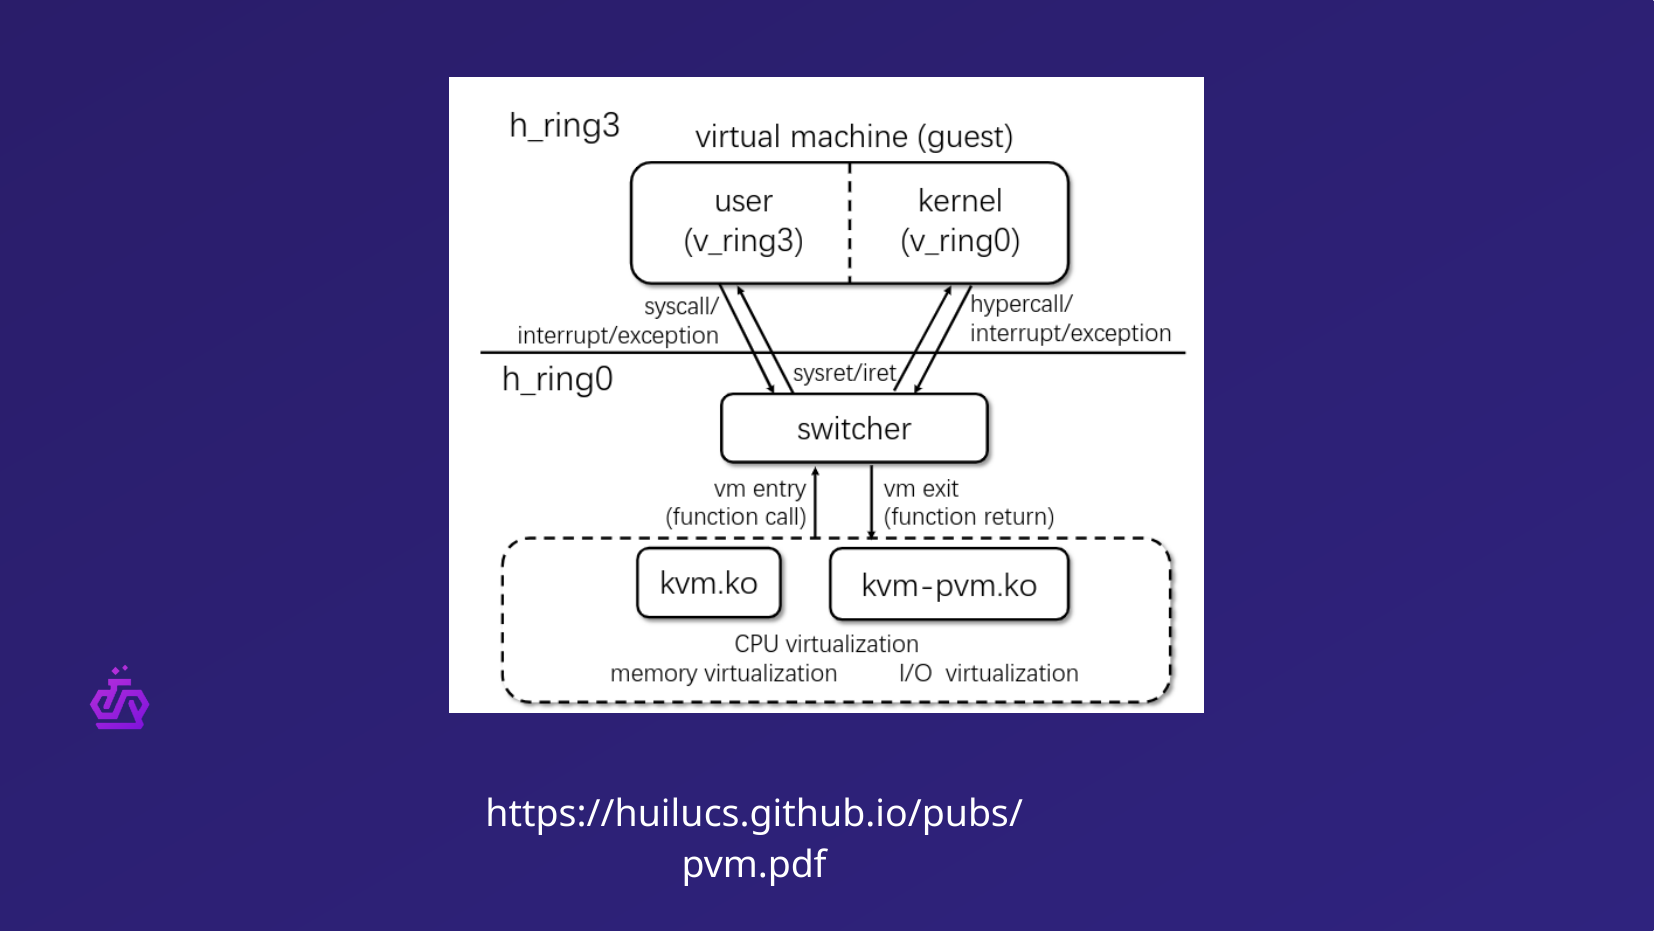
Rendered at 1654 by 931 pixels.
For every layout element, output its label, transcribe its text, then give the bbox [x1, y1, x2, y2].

text_box https://huilucs.github.io/pubs/pvm.pdf [470, 739, 1184, 931]
picture [70, 643, 150, 755]
picture [449, 77, 1204, 713]
